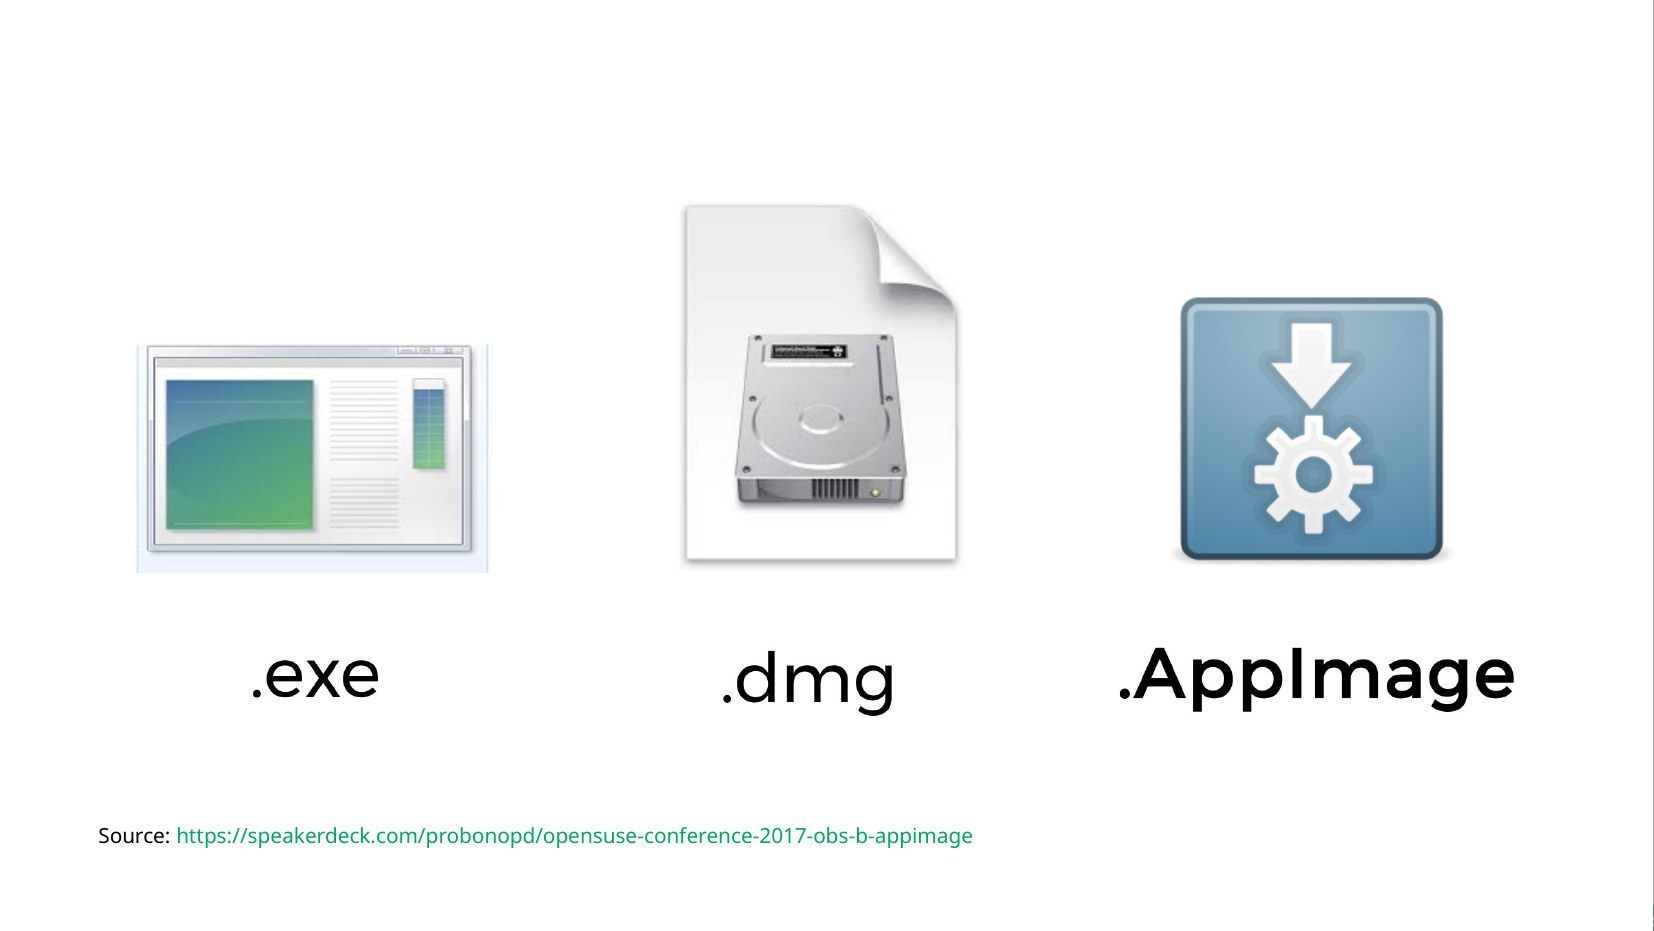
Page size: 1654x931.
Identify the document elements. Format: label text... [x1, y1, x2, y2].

text_box Source: https://speakerdeck.com/probonopd/opensuse-conference-2017-obs-b-appimage [83, 809, 1202, 862]
picture [0, 0, 1654, 931]
